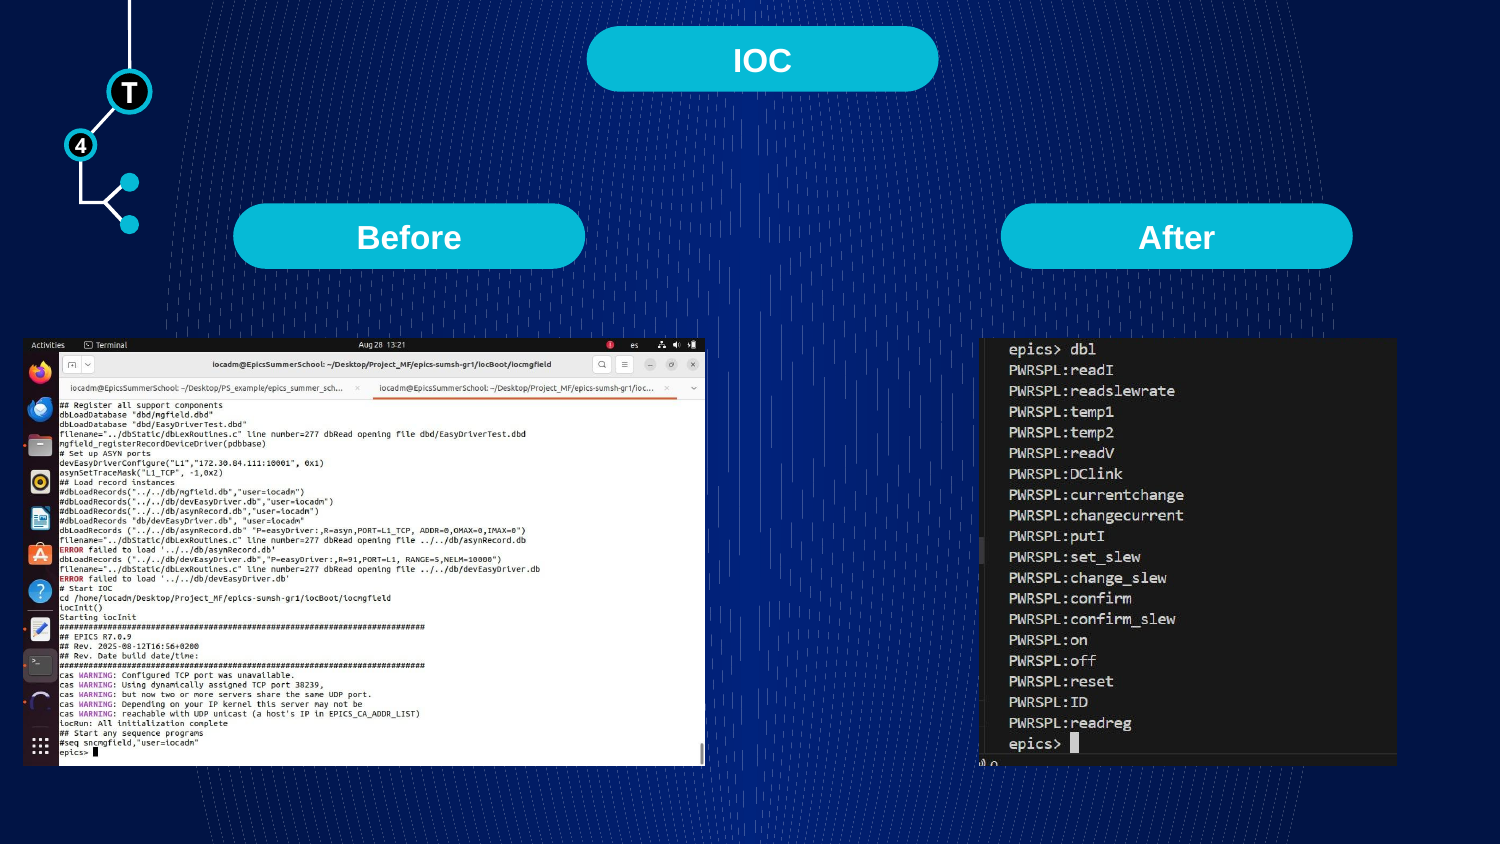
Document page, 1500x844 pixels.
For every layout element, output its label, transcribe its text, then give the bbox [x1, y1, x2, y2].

text_box IOC [586, 26, 939, 92]
text_box T [108, 70, 151, 113]
text_box Before [233, 203, 586, 269]
text_box [122, 217, 137, 232]
text_box [122, 175, 137, 190]
text_box 4 [66, 130, 95, 160]
picture [979, 338, 1397, 766]
text_box After [1000, 203, 1353, 269]
picture [23, 338, 705, 766]
